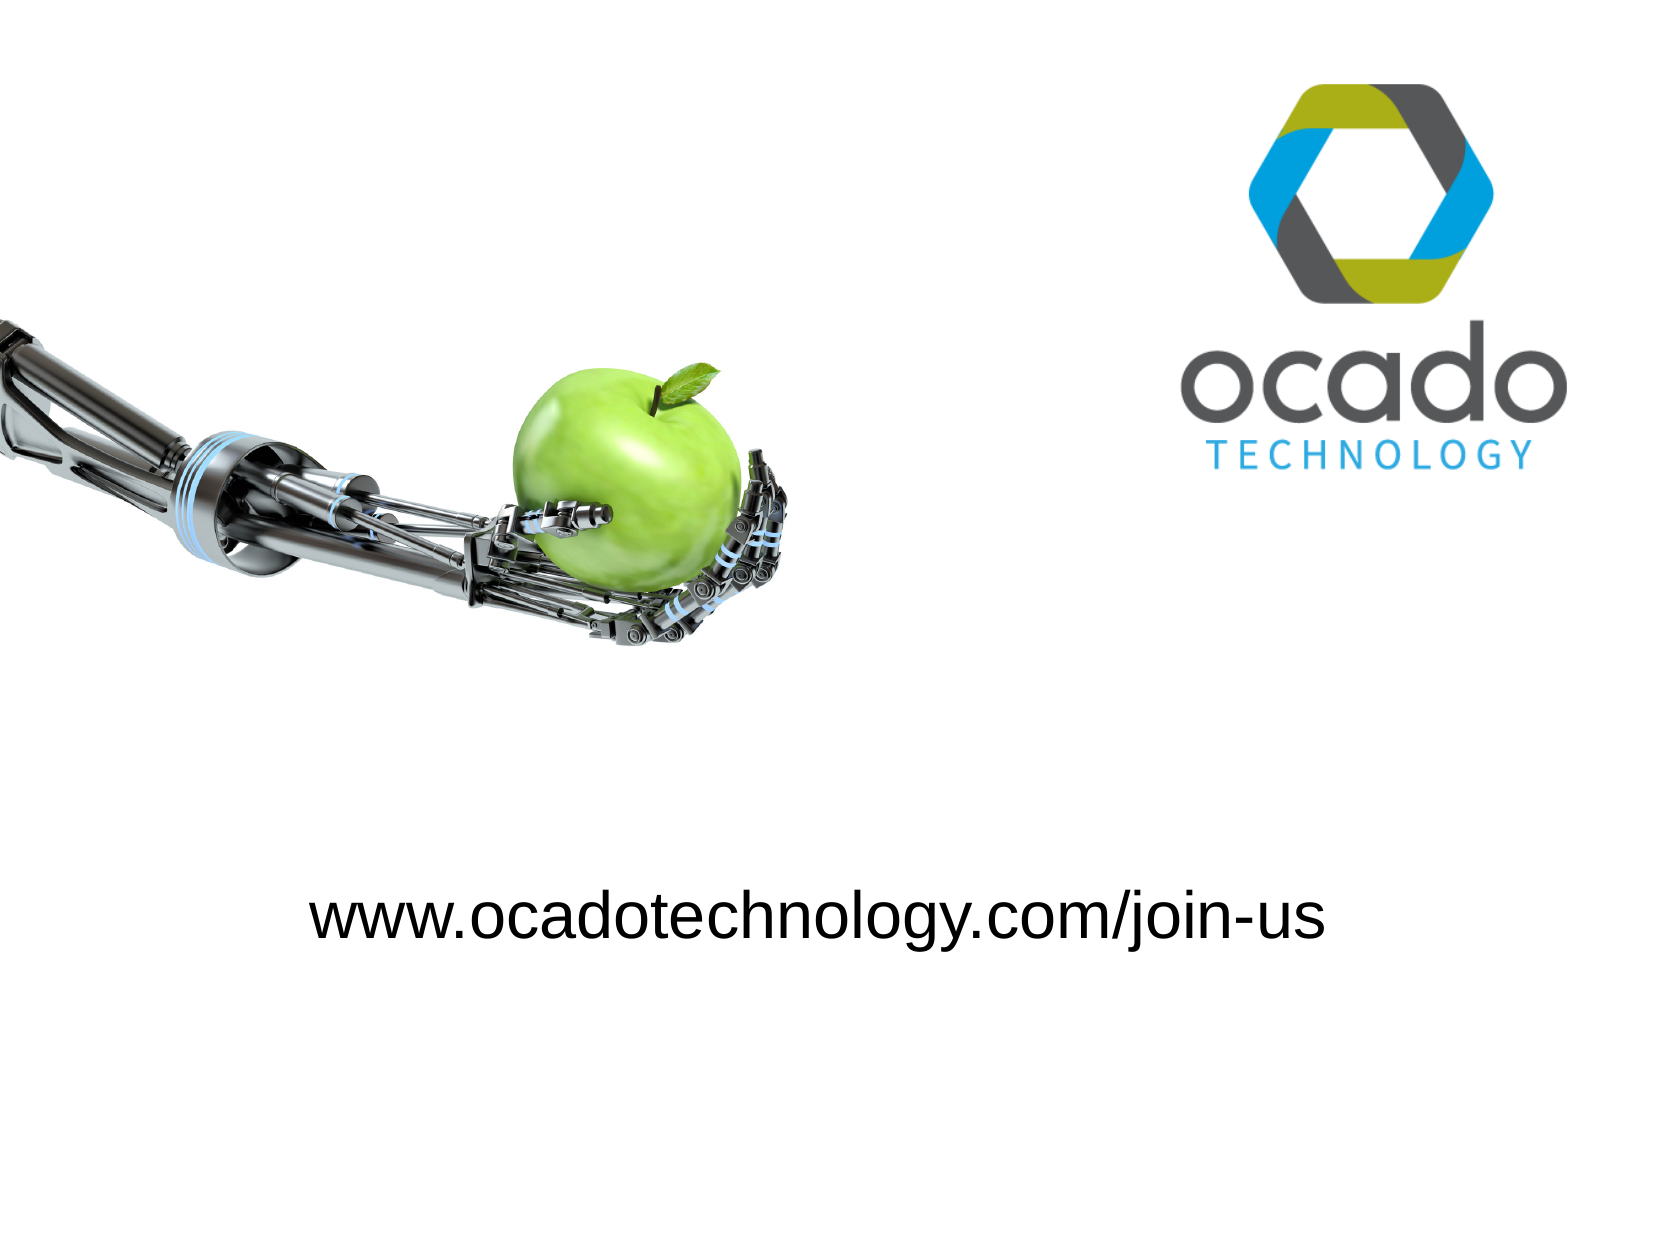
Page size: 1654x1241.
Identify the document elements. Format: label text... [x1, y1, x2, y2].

picture [0, 92, 917, 781]
text_box www.ocadotechnology.com/join-us [295, 870, 1359, 961]
picture [1130, 29, 1621, 520]
